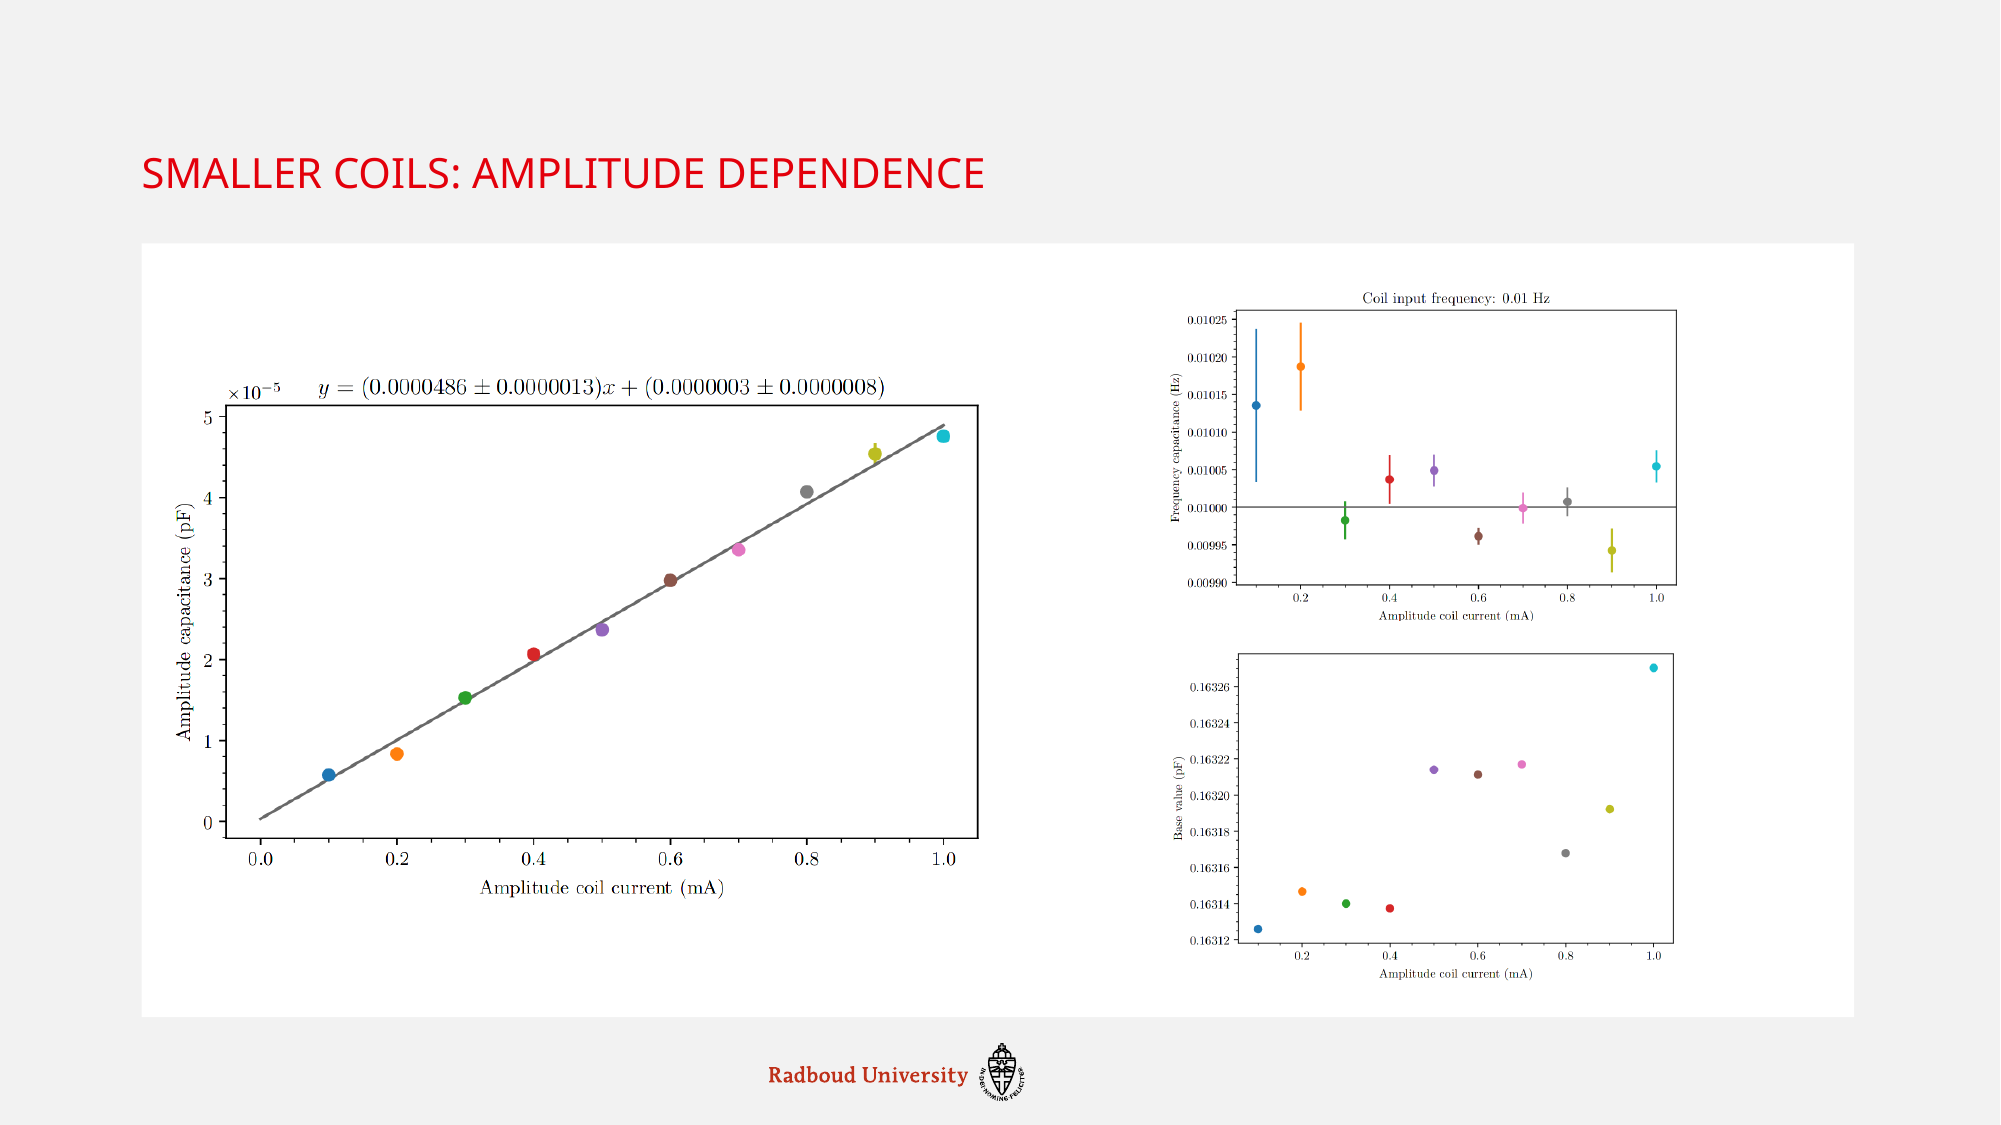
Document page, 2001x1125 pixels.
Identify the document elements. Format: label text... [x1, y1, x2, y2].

picture [1171, 651, 1675, 982]
picture [1168, 290, 1679, 621]
title smaller coils: amplitude dependence [141, 146, 1855, 195]
picture [174, 373, 981, 900]
